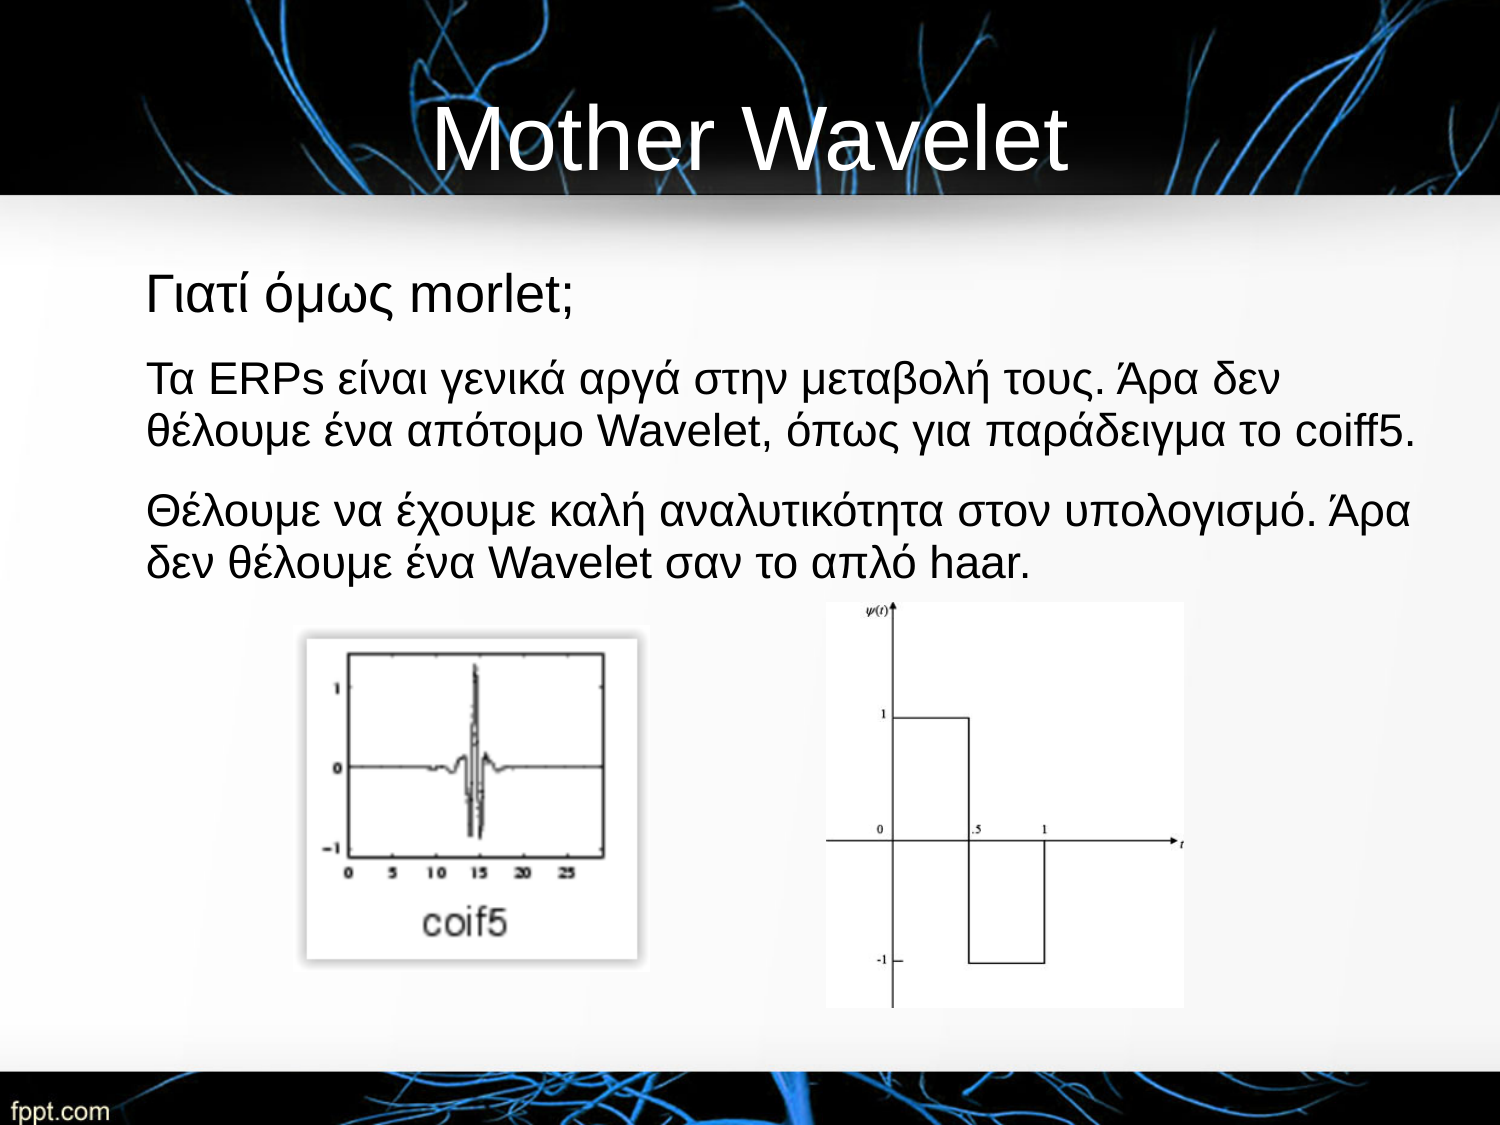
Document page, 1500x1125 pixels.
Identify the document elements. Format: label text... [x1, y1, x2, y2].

picture [0, 0, 1500, 1125]
title Mother Wavelet [75, 45, 1425, 233]
list Γιατί όμως morlet; Τα ERPs είναι γενικά αργά στην μεταβολή τους. Άρα δεν θέλουμε ένα απότομο Wavelet, όπως για παράδειγμα το coiff5. Θέλουμε να έχουμε καλή αναλυτικότητα στον υπολογισμό. Άρα δεν θέλουμε ένα Wavelet σαν το απλό haar. [75, 263, 1425, 916]
